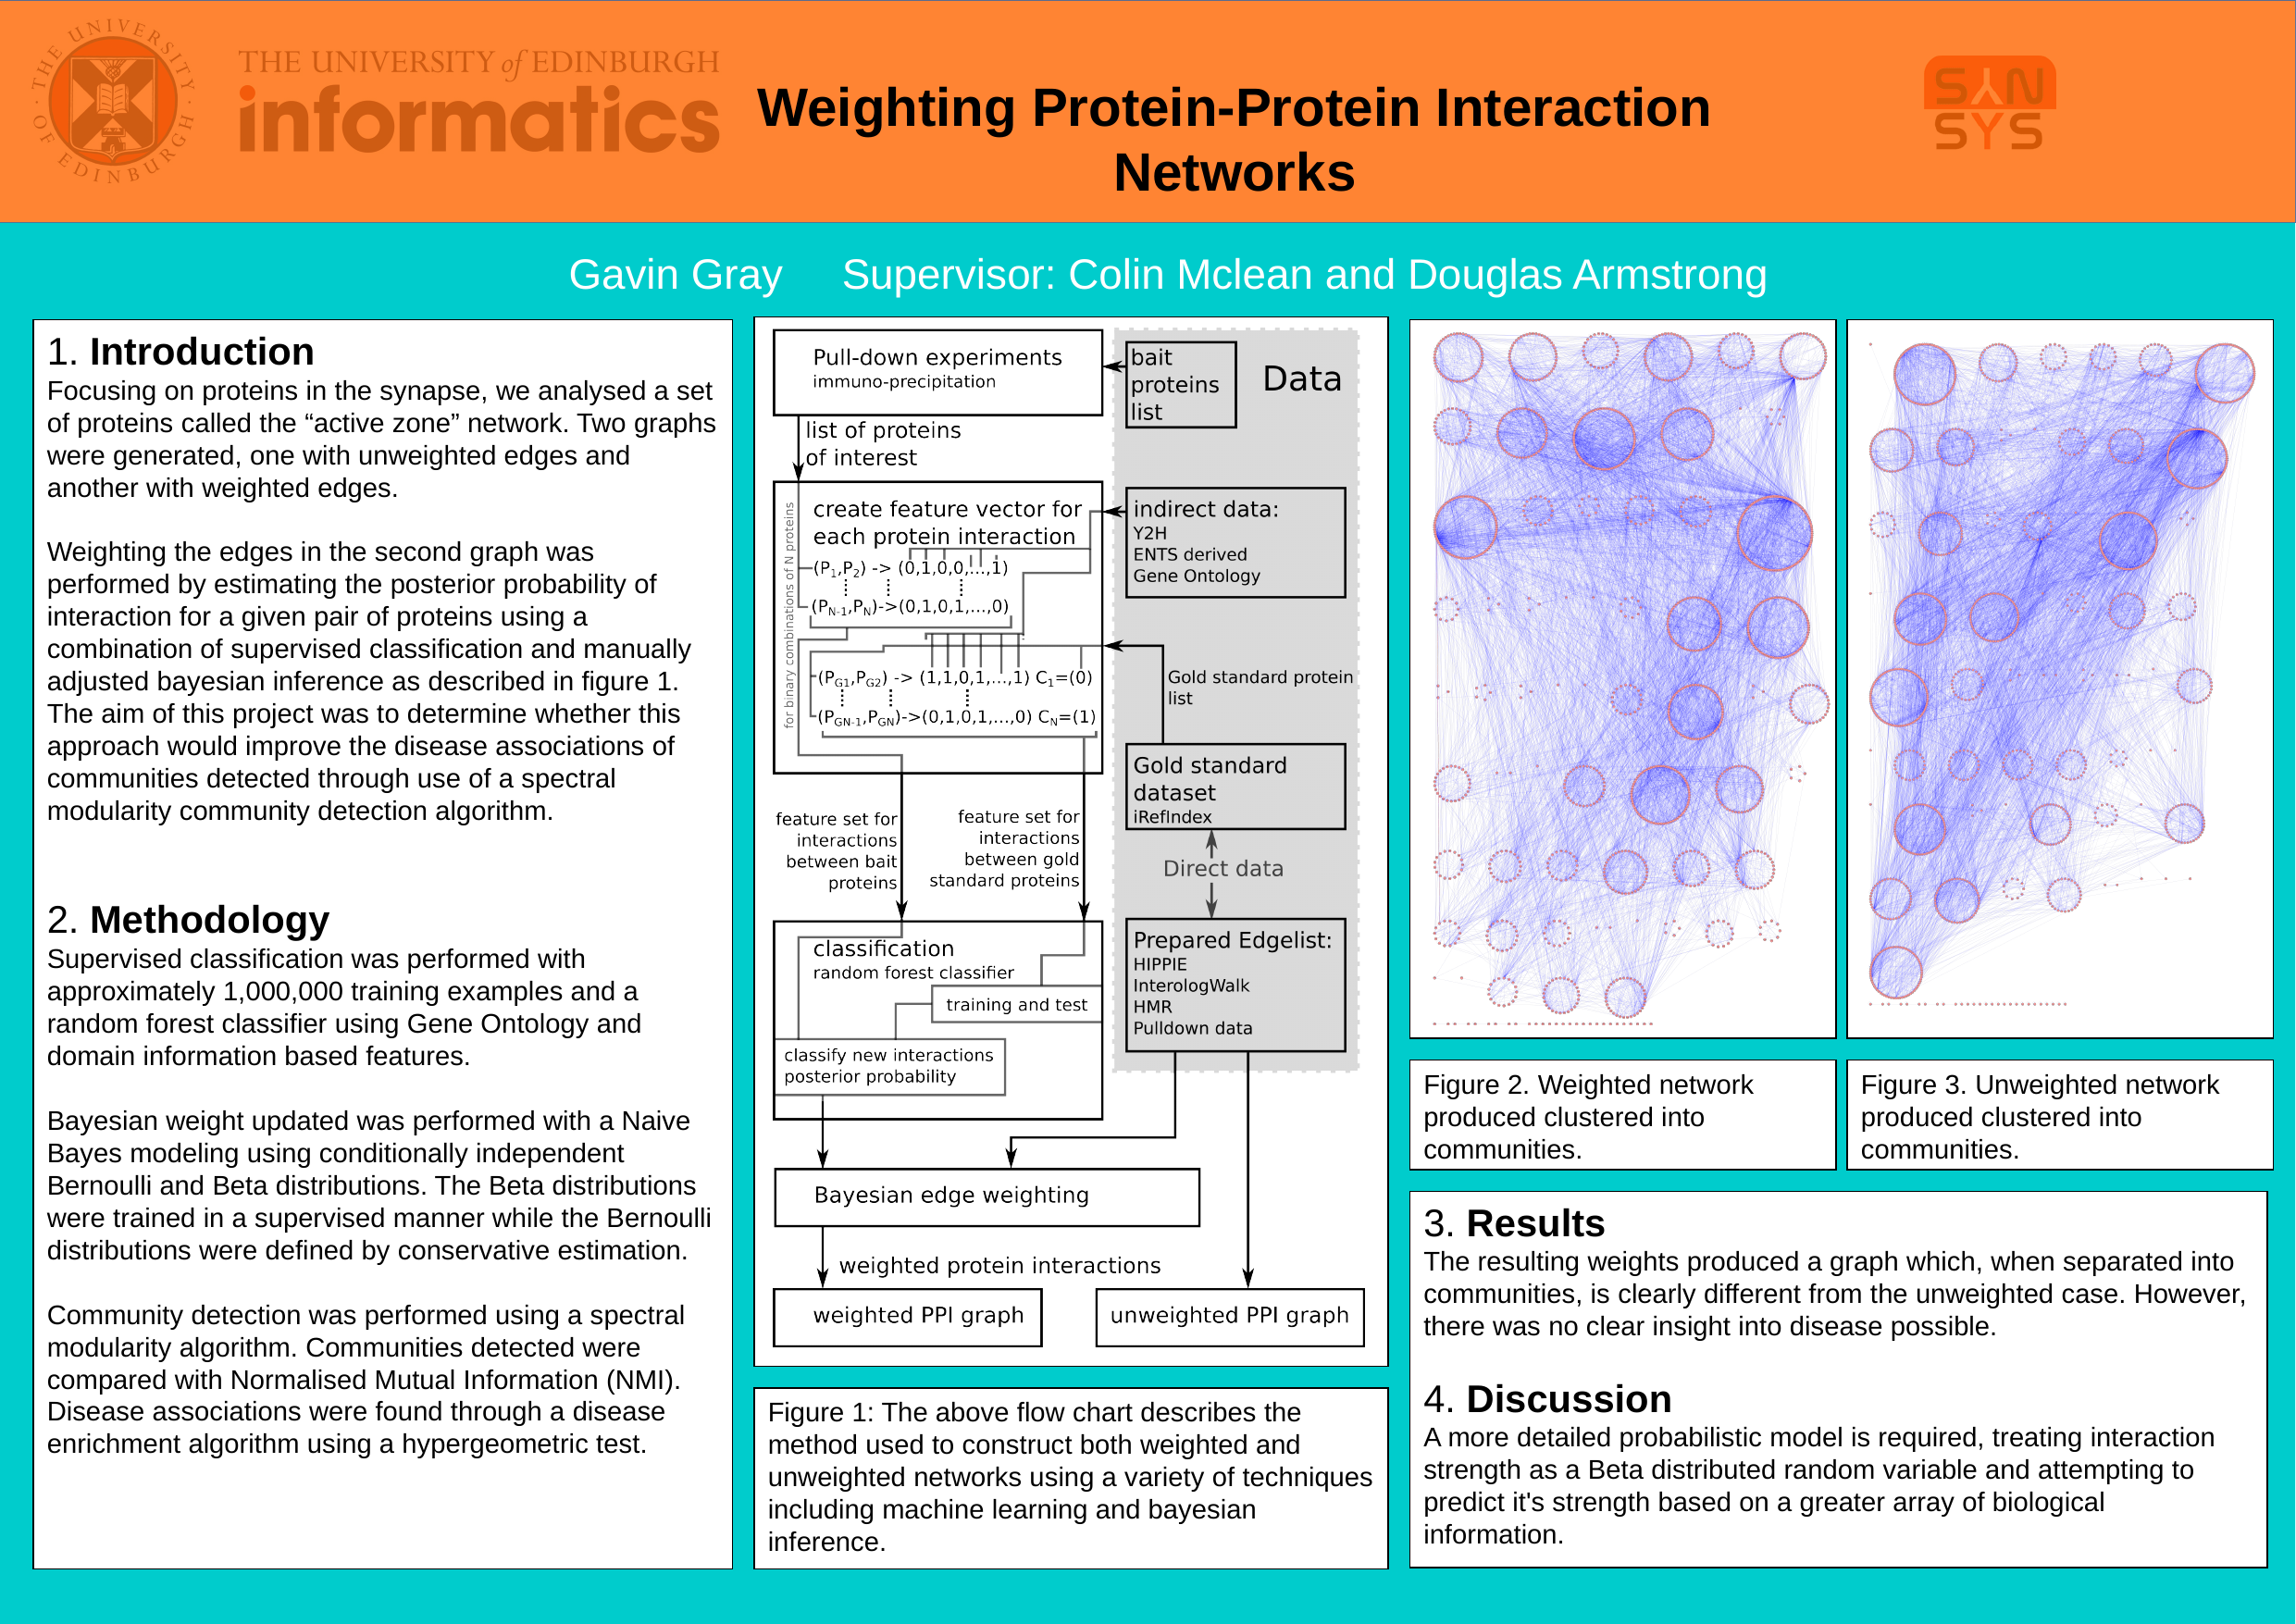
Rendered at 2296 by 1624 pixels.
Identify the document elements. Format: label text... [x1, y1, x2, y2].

picture [1864, 339, 2296, 1010]
text_box Gavin Gray Supervisor: Colin Mclean and Douglas Armstrong [123, 242, 2227, 302]
picture [773, 328, 1365, 1347]
text_box 1. Introduction Focusing on proteins in the synapse, we analysed a set of proteins called the “active zone” network. Two graphs were generated, one with unweighted edges and another with weighted edges. Weighting the edges in the second graph was performed by estimating the posterior probability of interaction for a given pair of proteins using a combination of supervised classification and manually adjusted bayesian inference as described in figure 1. The aim of this project was to determine whether this approach would improve the disease associations of communities detected through use of a spectral modularity community detection algorithm. 2. Methodology Supervised classification was performed with approximately 1,000,000 training examples and a random forest classifier using Gene Ontology and domain information based features. Bayesian weight updated was performed with a Naive Bayes modeling using conditionally independent Bernoulli and Beta distributions. The Beta distributions were trained in a supervised manner while the Bernoulli distributions were defined by conservative estimation. Community detection was performed using a spectral modularity algorithm. Communities detected were compared with Normalised Mutual Information (NMI). Disease associations were found through a disease enrichment algorithm using a hypergeometric test. [33, 319, 733, 1569]
picture [1423, 332, 1847, 1025]
text_box 3. Results The resulting weights produced a graph which, when separated into communities, is clearly different from the unweighted case. However, there was no clear insight into disease possible. 4. Discussion A more detailed probabilistic model is required, treating interaction strength as a Beta distributed random variable and attempting to predict it's strength based on a greater array of biological information. [1409, 1191, 2268, 1568]
text_box Figure 3. Unweighted network produced clustered into communities. [1847, 1060, 2274, 1170]
text_box Figure 1: The above flow chart describes the method used to construct both weighted and unweighted networks using a variety of techniques including machine learning and bayesian inference. [754, 1388, 1388, 1569]
text_box Figure 2. Weighted network produced clustered into communities. [1409, 1060, 1837, 1170]
text_box [0, 0, 2296, 1624]
text_box Weighting Protein-Protein Interaction Networks [710, 65, 1760, 209]
